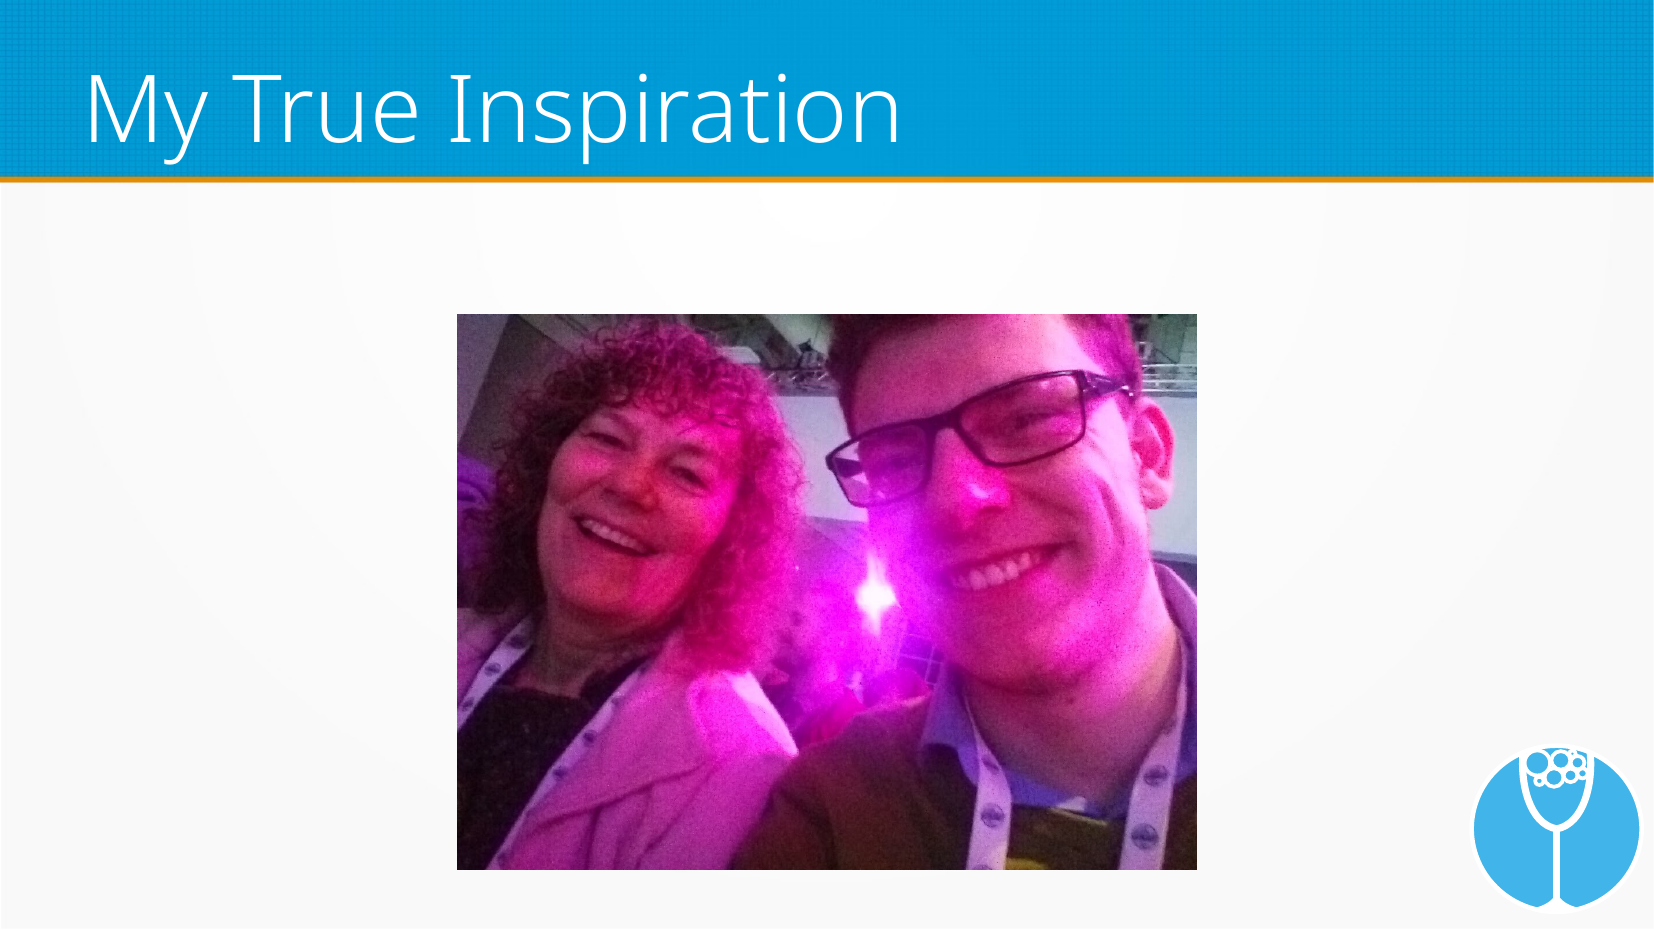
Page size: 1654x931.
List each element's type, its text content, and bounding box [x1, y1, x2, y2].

title My True Inspiration [82, 14, 1571, 171]
picture [0, 175, 1654, 931]
